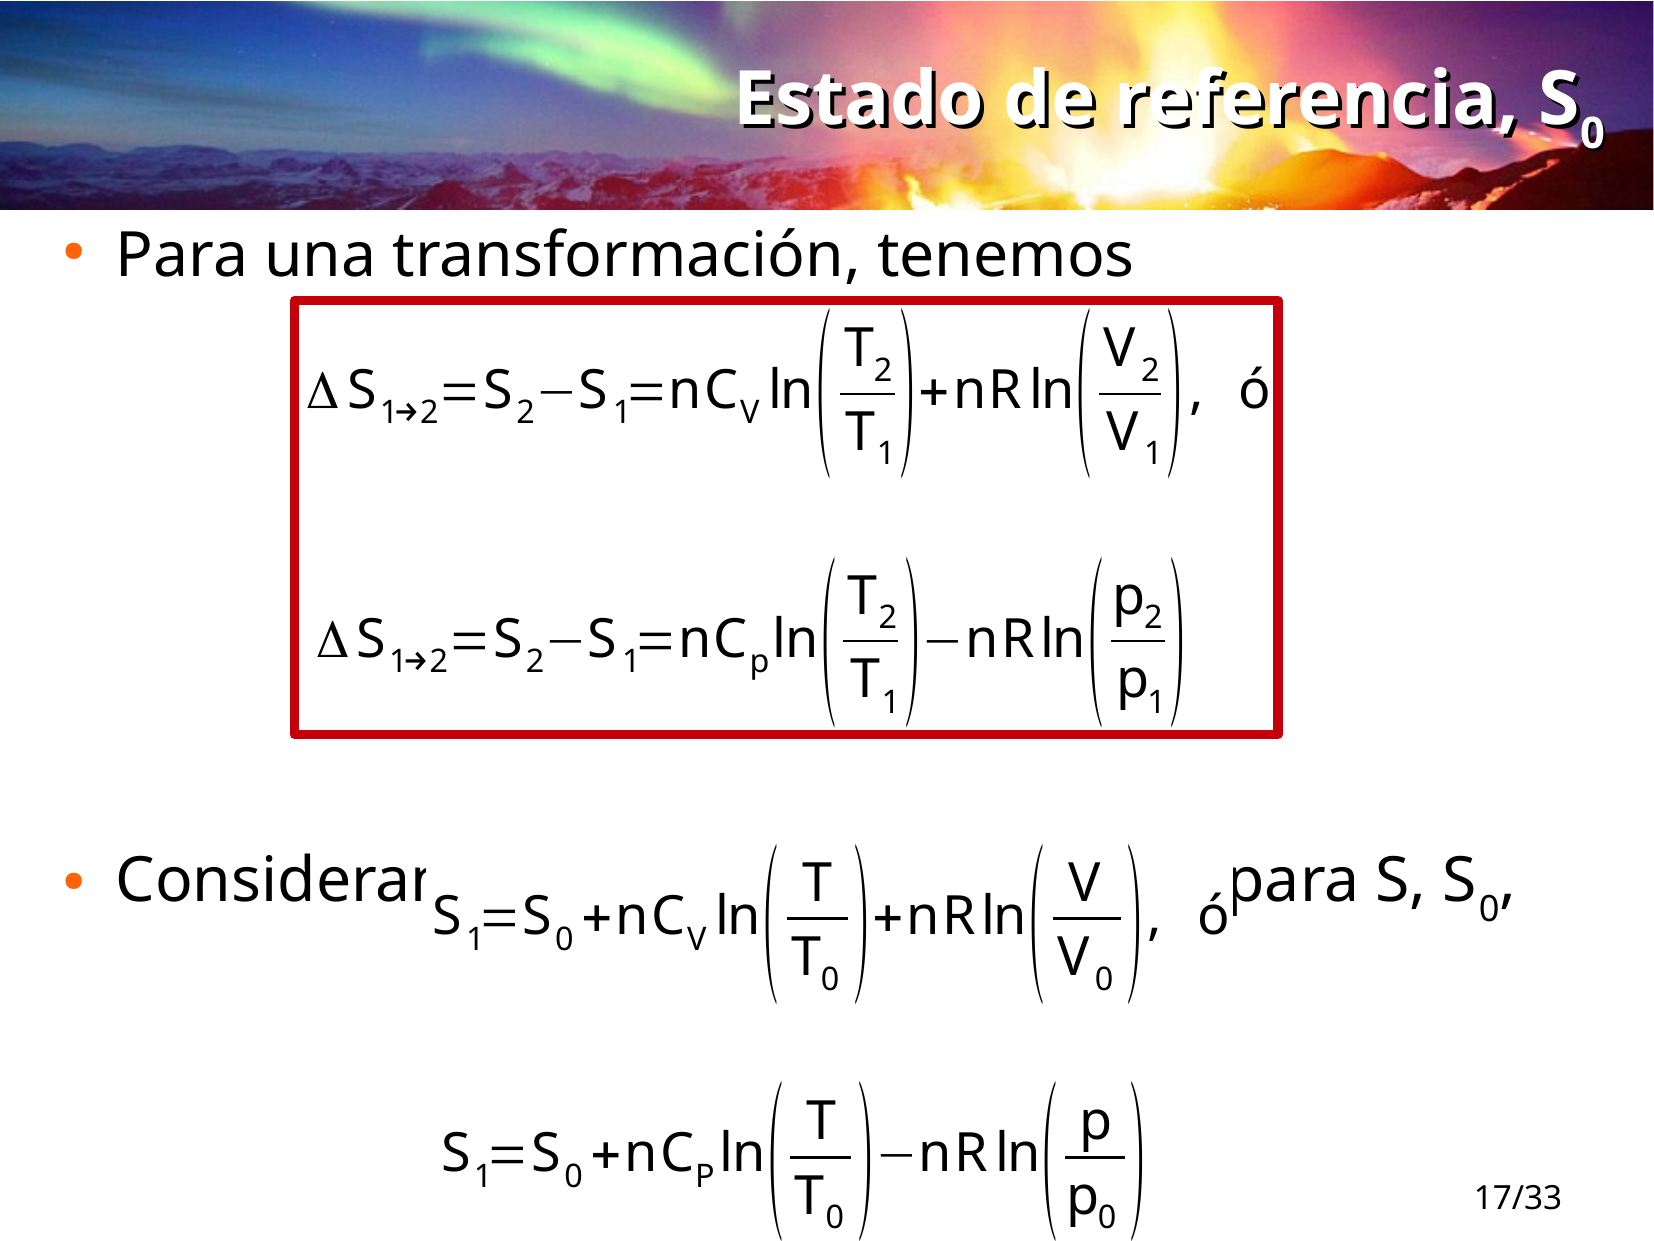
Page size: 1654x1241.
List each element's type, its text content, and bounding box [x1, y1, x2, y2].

title Estado de referencia, S0 [45, 15, 1606, 191]
chart [299, 305, 1274, 730]
list Para una transformación, tenemos Considerando el estado de referencia para S, S0, [45, 210, 1606, 1156]
picture [0, 1, 1654, 210]
chart [425, 840, 1234, 1241]
